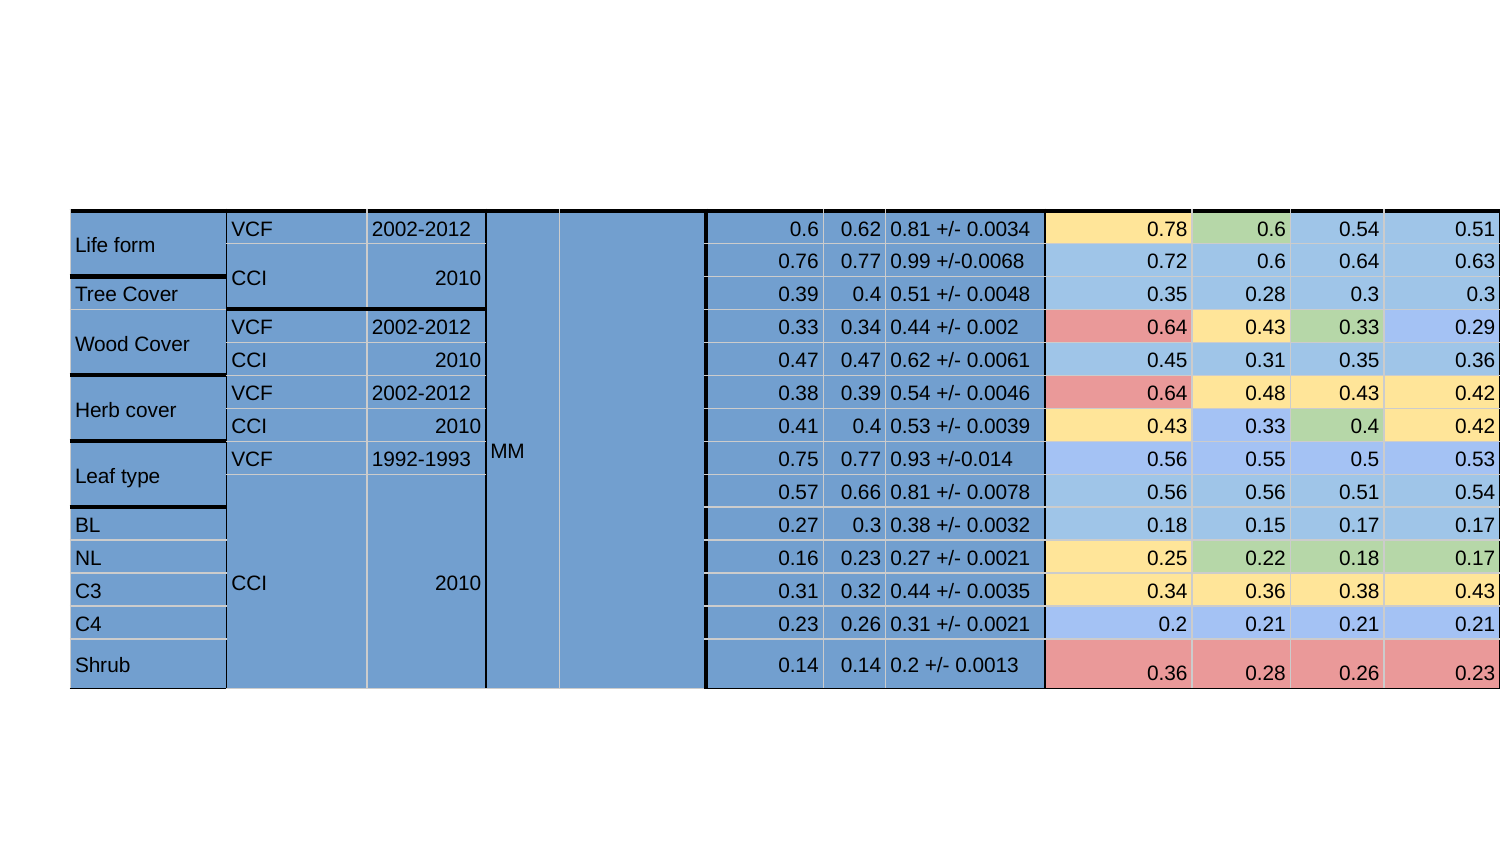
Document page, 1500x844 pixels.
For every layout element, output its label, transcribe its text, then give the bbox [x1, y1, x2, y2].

table_cell C4 [71, 607, 226, 638]
table_cell C3 [71, 574, 226, 605]
table_cell 0.2 +/- 0.0013 [886, 640, 1044, 688]
table_cell 0.55 [1193, 442, 1290, 474]
table_cell NL [71, 541, 226, 572]
table_cell 0.47 [708, 343, 823, 375]
table_cell 2010 [368, 244, 485, 307]
table_cell 0.21 [1193, 607, 1290, 638]
table_cell 0.21 [1291, 607, 1383, 638]
table_cell 0.57 [708, 475, 823, 506]
table_header MM [487, 213, 559, 688]
table_cell 0.34 [1046, 574, 1191, 605]
table_header [560, 213, 704, 688]
table_cell 0.72 [1046, 244, 1191, 276]
table_cell 2010 [368, 343, 485, 375]
table_cell 0.39 [708, 277, 823, 309]
table_cell 0.48 [1193, 376, 1290, 408]
table_cell 0.38 [708, 376, 823, 408]
table_cell 0.47 [824, 343, 885, 375]
table_cell 0.4 [824, 409, 885, 441]
table_cell CCI [227, 343, 366, 375]
table_cell 0.3 [824, 508, 885, 539]
table_cell 0.32 [824, 574, 885, 605]
table_header 0.81 +/- 0.0034 [886, 213, 1044, 243]
table_cell VCF [227, 311, 366, 342]
table_cell 0.2 [1046, 607, 1191, 638]
table_cell 0.38 [1291, 574, 1383, 605]
table_cell 0.44 +/- 0.0035 [886, 574, 1044, 605]
table_cell 0.36 [1193, 574, 1290, 605]
table_cell 0.31 [708, 574, 823, 605]
table_cell 0.28 [1193, 277, 1290, 309]
table_cell Shrub [71, 640, 226, 688]
table_cell 0.22 [1193, 541, 1290, 572]
table_cell 0.4 [824, 277, 885, 309]
table_cell 0.17 [1385, 508, 1499, 539]
table_cell 2010 [368, 409, 485, 441]
table_cell 0.41 [708, 409, 823, 441]
table_cell 0.36 [1385, 343, 1499, 375]
table_cell Leaf type [71, 443, 226, 505]
table_cell 0.23 [708, 607, 823, 638]
table_header VCF [227, 213, 366, 243]
table_cell 0.26 [824, 607, 885, 638]
table_cell CCI [227, 475, 366, 688]
table_cell 0.25 [1046, 541, 1191, 572]
table_cell 0.17 [1385, 541, 1499, 572]
table_cell 0.33 [1193, 409, 1290, 441]
table_cell CCI [227, 409, 366, 441]
table_cell 2002-2012 [368, 311, 485, 342]
table_cell BL [71, 509, 226, 539]
table_cell 0.93 +/-0.014 [886, 442, 1044, 474]
table_cell 0.31 +/- 0.0021 [886, 607, 1044, 638]
table_cell 0.56 [1193, 475, 1290, 506]
table_cell 0.42 [1385, 376, 1499, 408]
table_header 0.6 [1193, 213, 1290, 243]
table_cell 0.54 [1385, 475, 1499, 506]
table_cell 0.15 [1193, 508, 1290, 539]
table_cell 0.6 [1193, 244, 1290, 276]
table_cell 0.63 [1385, 244, 1499, 276]
table_cell 0.23 [1385, 640, 1499, 688]
table_cell 0.26 [1291, 640, 1383, 688]
table_cell 0.18 [1291, 541, 1383, 572]
table_cell 0.28 [1193, 640, 1290, 688]
table_cell 0.53 +/- 0.0039 [886, 409, 1044, 441]
table_cell 0.43 [1046, 409, 1191, 441]
table_cell 0.14 [824, 640, 885, 688]
table_header 0.62 [824, 213, 885, 243]
table_cell 0.29 [1385, 310, 1499, 342]
table_cell 0.16 [708, 541, 823, 572]
table_header 2002-2012 [368, 213, 485, 243]
table_cell 0.35 [1291, 343, 1383, 375]
table_cell Herb cover [71, 377, 226, 439]
table_cell 0.43 [1385, 574, 1499, 605]
table_cell 0.64 [1046, 376, 1191, 408]
table_cell 0.62 +/- 0.0061 [886, 343, 1044, 375]
table_cell 0.39 [824, 376, 885, 408]
table_header 0.51 [1385, 213, 1499, 243]
table_cell 0.66 [824, 475, 885, 506]
table_cell 0.76 [708, 244, 823, 276]
table_cell 0.31 [1193, 343, 1290, 375]
table_cell 0.5 [1291, 442, 1383, 474]
title [51, 122, 1449, 459]
table_cell 0.33 [1291, 310, 1383, 342]
table_cell 0.77 [824, 244, 885, 276]
table_cell 0.27 [708, 508, 823, 539]
table_cell 0.45 [1046, 343, 1191, 375]
table_cell 0.43 [1193, 310, 1290, 342]
table_cell 0.14 [708, 640, 823, 688]
table_cell 0.17 [1291, 508, 1383, 539]
table_cell 0.99 +/-0.0068 [886, 244, 1044, 276]
table_header Life form [71, 213, 226, 274]
table_cell 0.21 [1385, 607, 1499, 638]
table_cell 0.51 +/- 0.0048 [886, 277, 1044, 309]
table_header 0.6 [708, 213, 823, 243]
table_cell Tree Cover [71, 279, 226, 309]
table_cell 0.51 [1291, 475, 1383, 506]
table_cell 0.4 [1291, 409, 1383, 441]
table_cell 2010 [368, 475, 485, 688]
table_cell Wood Cover [71, 310, 226, 373]
table_cell 0.64 [1046, 310, 1191, 342]
table_header 0.54 [1291, 213, 1383, 243]
table_cell 0.64 [1291, 244, 1383, 276]
table_cell 0.53 [1385, 442, 1499, 474]
table_cell 0.42 [1385, 409, 1499, 441]
table_cell CCI [227, 244, 366, 307]
table_header 0.78 [1046, 213, 1191, 243]
table_cell 0.35 [1046, 277, 1191, 309]
table_cell 1992-1993 [368, 442, 485, 474]
table_cell 0.81 +/- 0.0078 [886, 475, 1044, 506]
table_cell VCF [227, 442, 366, 474]
table_cell 0.27 +/- 0.0021 [886, 541, 1044, 572]
table_cell 0.23 [824, 541, 885, 572]
table_cell 0.56 [1046, 442, 1191, 474]
table_cell 0.38 +/- 0.0032 [886, 508, 1044, 539]
table_cell 0.77 [824, 442, 885, 474]
table_cell 2002-2012 [368, 376, 485, 408]
table_cell 0.36 [1046, 640, 1191, 688]
table_cell 0.33 [708, 310, 823, 342]
table_cell 0.54 +/- 0.0046 [886, 376, 1044, 408]
table_cell 0.75 [708, 442, 823, 474]
table_cell 0.34 [824, 310, 885, 342]
table_cell 0.44 +/- 0.002 [886, 310, 1044, 342]
table_cell 0.43 [1291, 376, 1383, 408]
table_cell 0.3 [1385, 277, 1499, 309]
table_cell 0.18 [1046, 508, 1191, 539]
table_cell 0.56 [1046, 475, 1191, 506]
table_cell VCF [227, 376, 366, 408]
table_cell 0.3 [1291, 277, 1383, 309]
